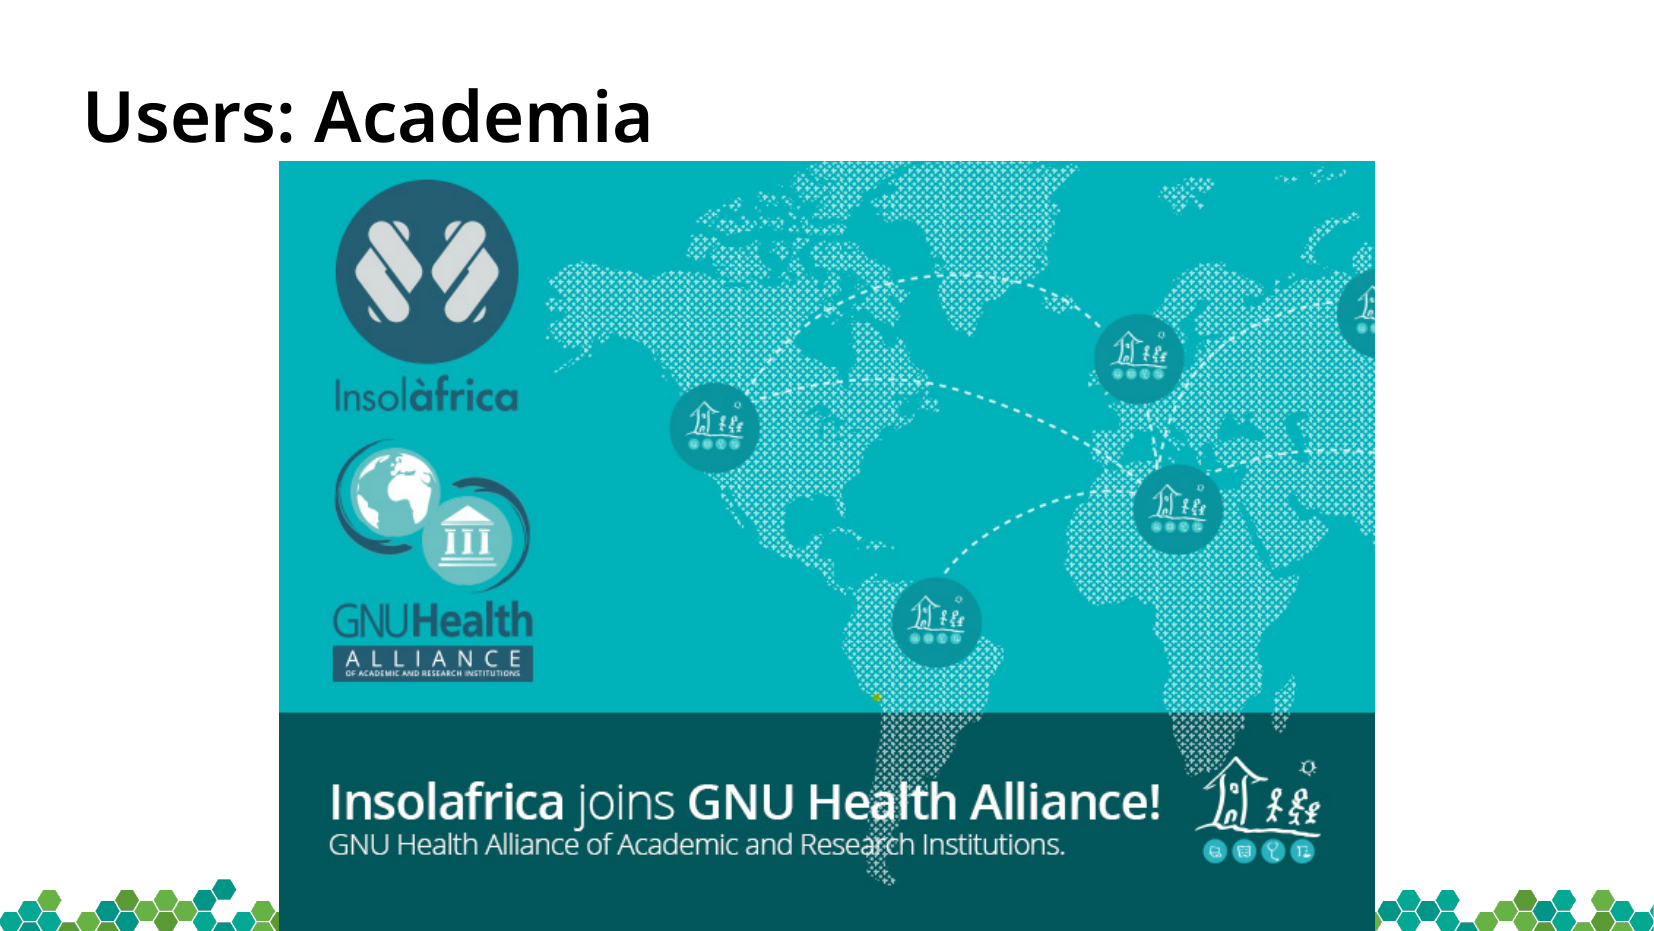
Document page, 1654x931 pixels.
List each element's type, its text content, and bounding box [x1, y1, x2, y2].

picture [0, 161, 1654, 931]
title Users: Academia [82, 37, 1571, 193]
